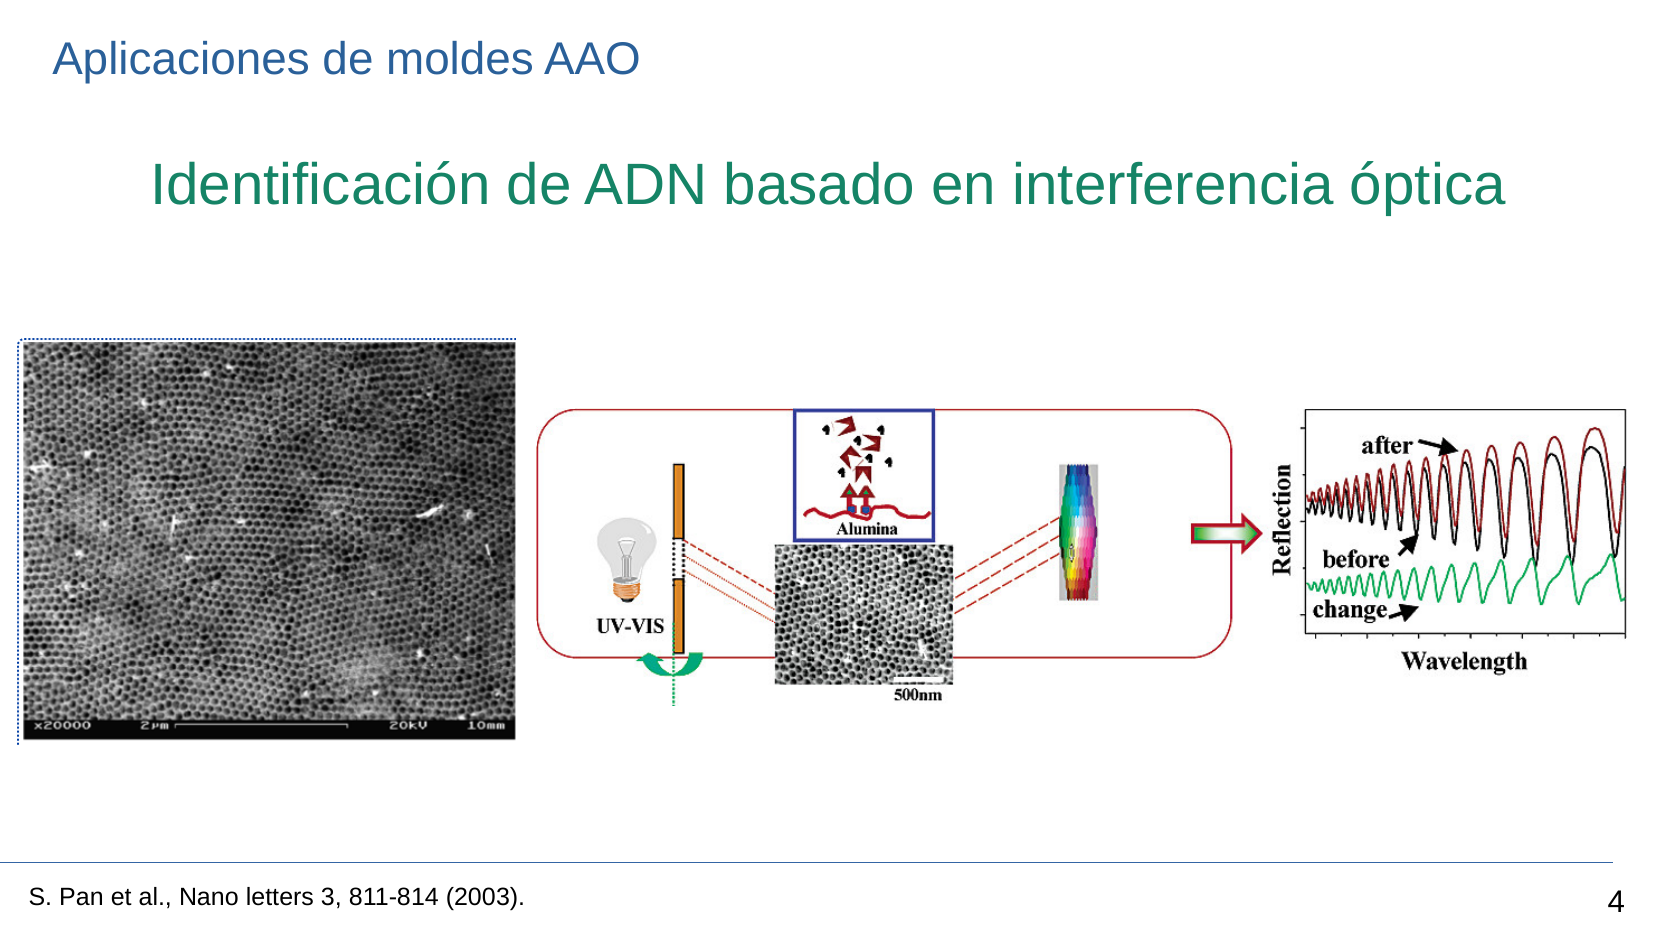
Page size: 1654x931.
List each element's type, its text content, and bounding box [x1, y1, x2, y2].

text_box S. Pan et al., Nano letters 3, 811-814 (2003). [13, 875, 540, 919]
picture [536, 408, 1627, 706]
picture [17, 337, 516, 745]
text_box Aplicaciones de moldes AAO [37, 25, 655, 92]
text_box <number> [1537, 877, 1641, 927]
text_box Identificación de ADN basado en interferencia óptica [135, 144, 1519, 225]
